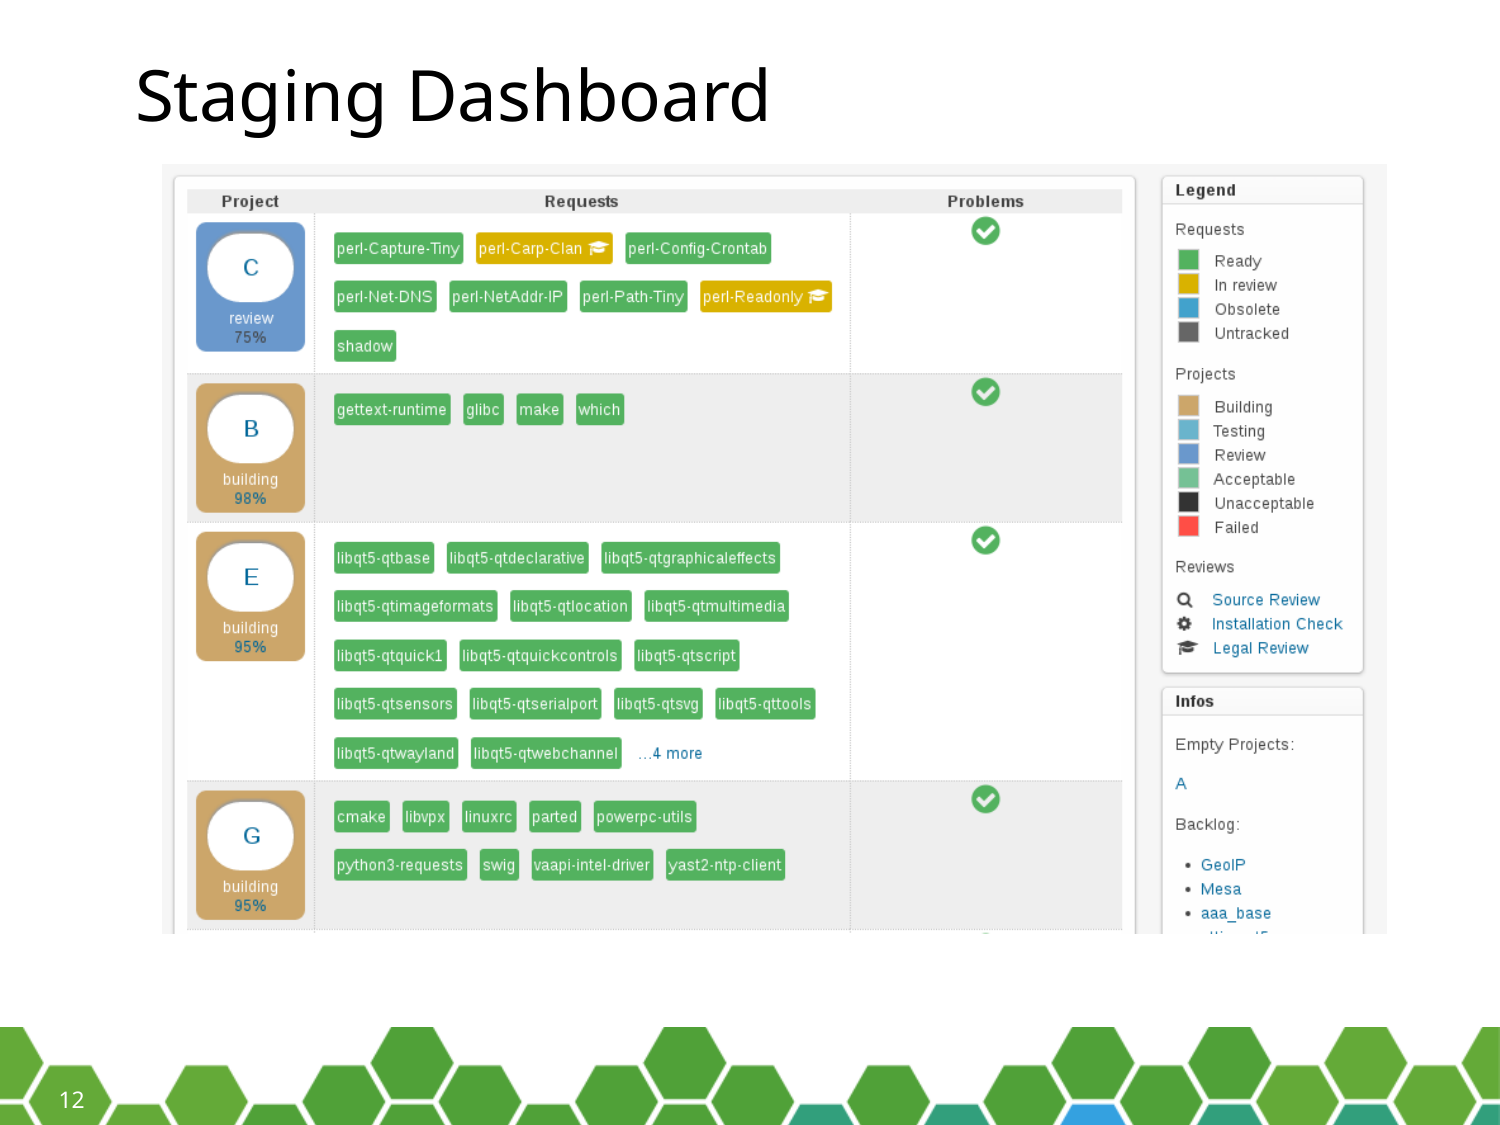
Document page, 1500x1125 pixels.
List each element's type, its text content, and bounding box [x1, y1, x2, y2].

picture [0, 1027, 1500, 1125]
title Staging Dashboard [135, 12, 1372, 175]
picture [162, 164, 1387, 934]
